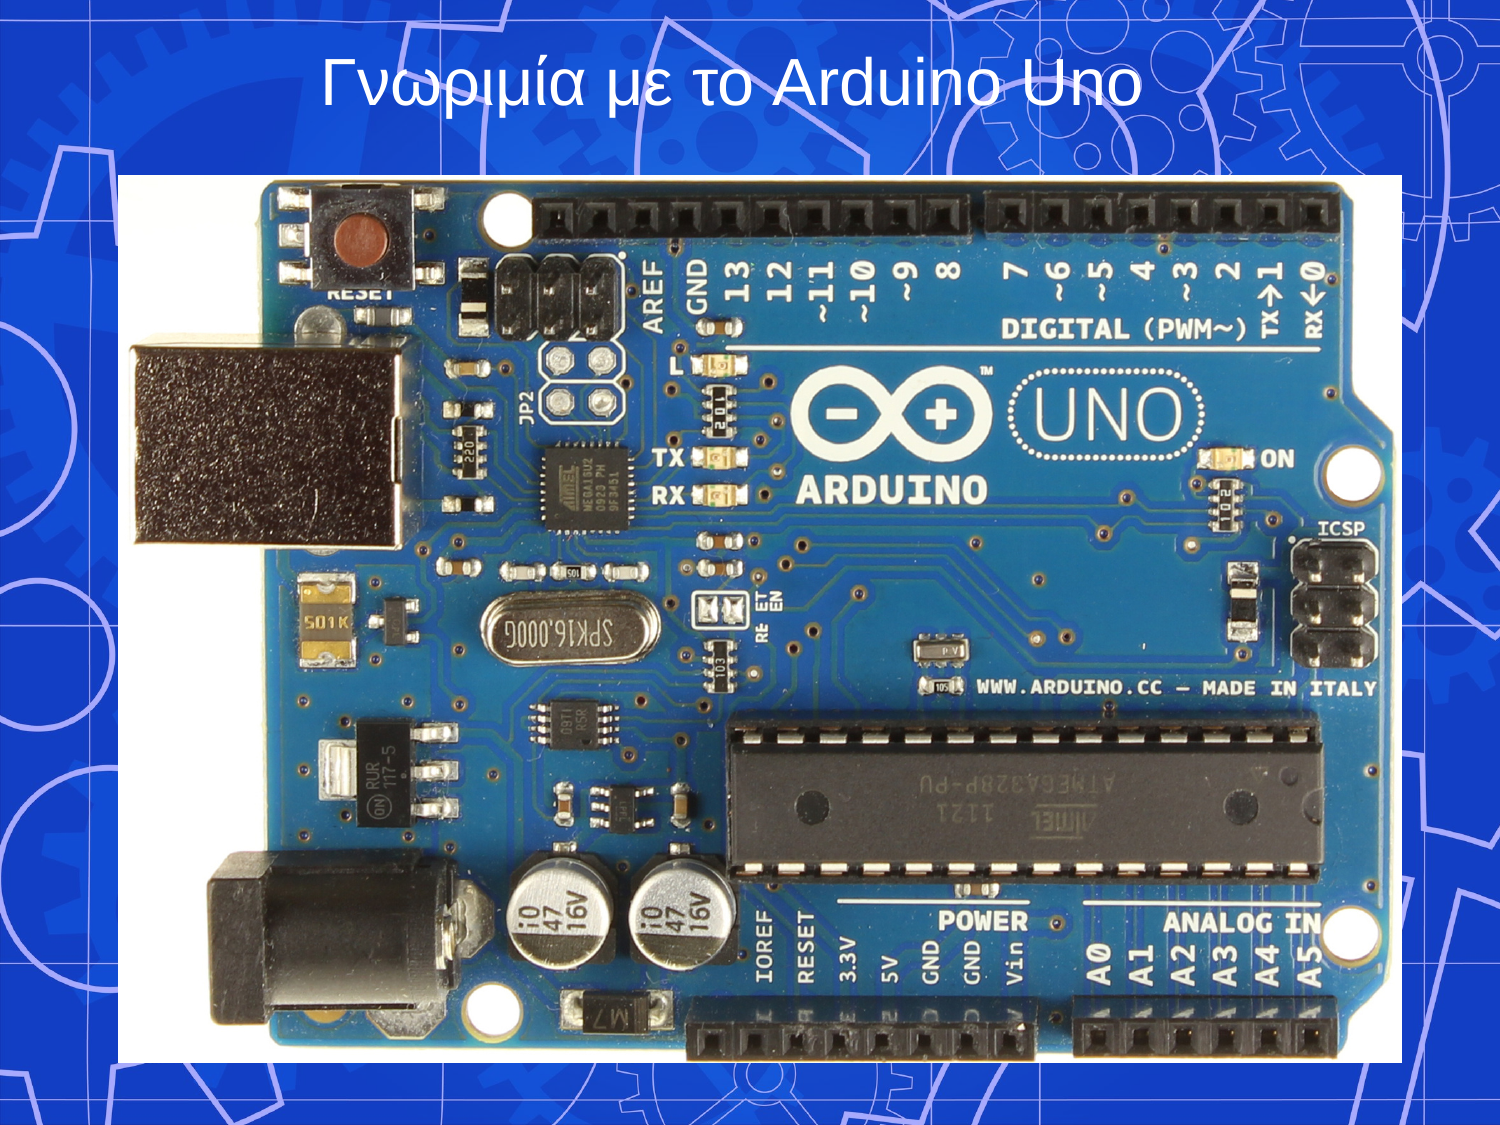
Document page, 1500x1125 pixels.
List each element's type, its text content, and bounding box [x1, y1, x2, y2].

picture [118, 175, 1402, 1063]
text_box Γνωριμία με το Arduino Uno [283, 31, 1182, 127]
